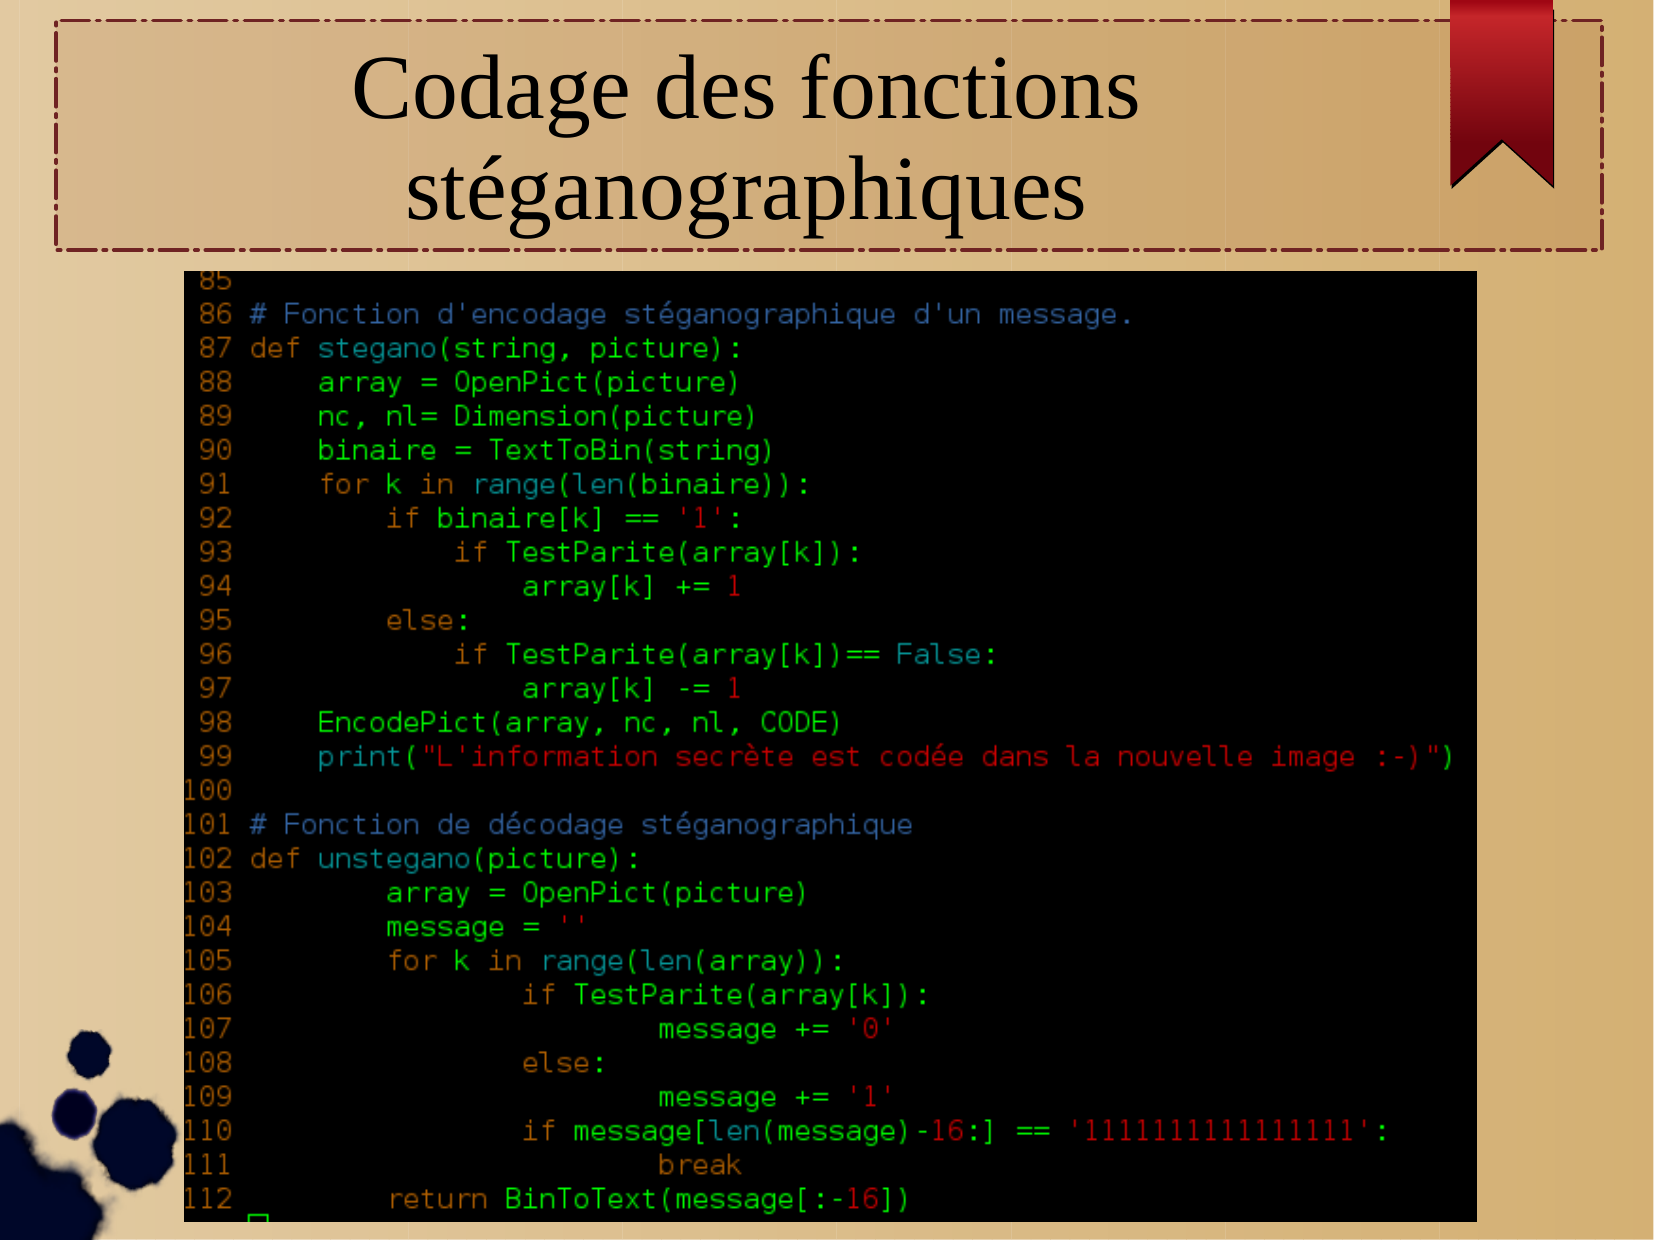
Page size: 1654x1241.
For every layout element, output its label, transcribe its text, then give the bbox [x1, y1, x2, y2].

title Codage des fonctions stéganographiques [82, 36, 1412, 240]
picture [184, 271, 1477, 1222]
